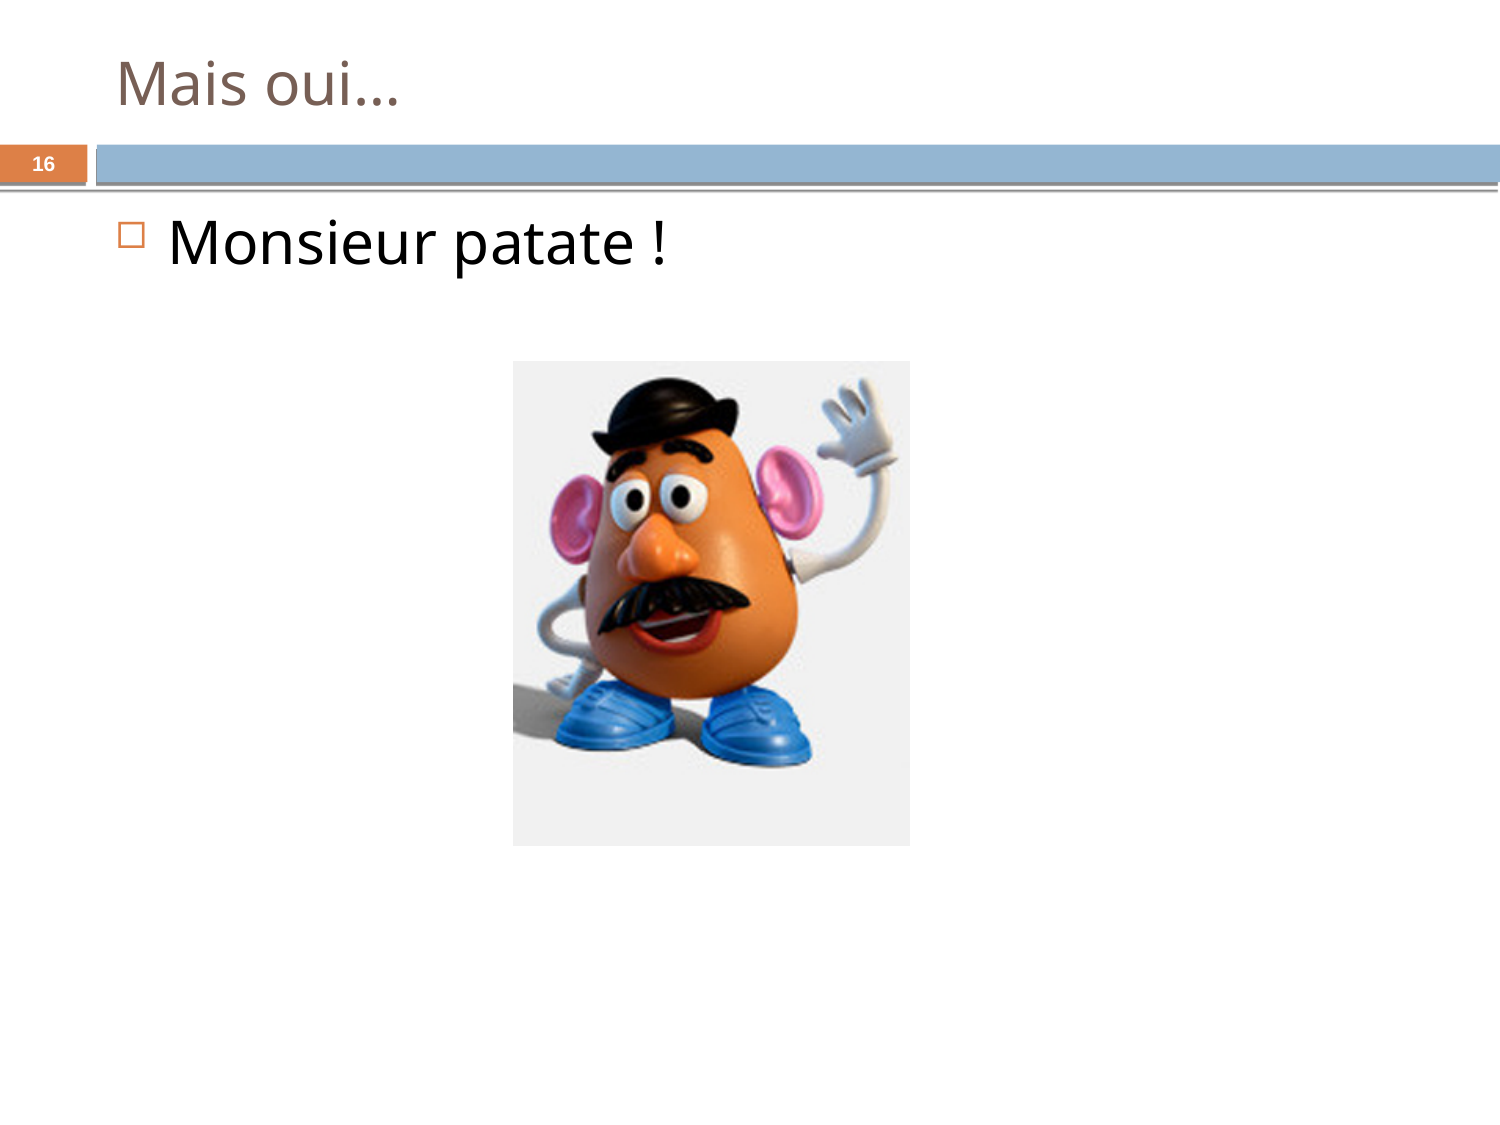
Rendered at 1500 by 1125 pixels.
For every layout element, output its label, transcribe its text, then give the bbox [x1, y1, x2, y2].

list Monsieur patate ! [100, 196, 1438, 1000]
picture [513, 361, 910, 847]
title Mais oui… [100, 37, 1438, 126]
slide_number <numéro> [0, 143, 88, 184]
